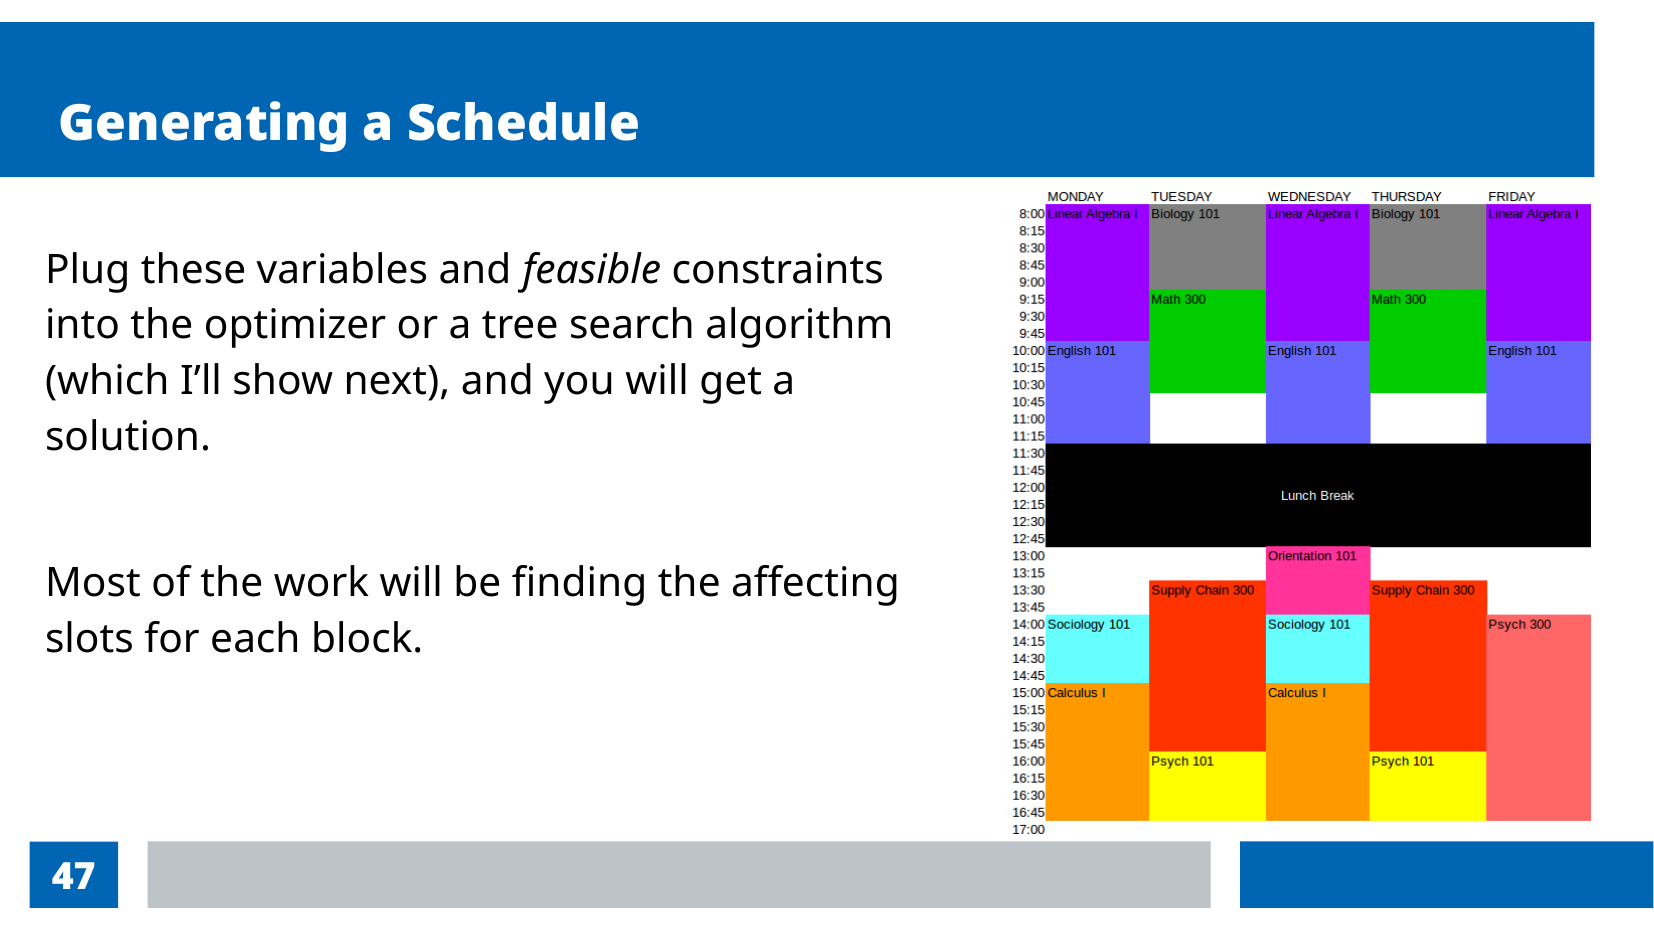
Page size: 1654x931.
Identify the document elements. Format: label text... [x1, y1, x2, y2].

picture [960, 187, 1595, 841]
list Plug these variables and feasible constraints into the optimizer or a tree search algorithm (which I’ll show next), and you will get a solution. Most of the work will be finding the affecting slots for each block. [45, 240, 905, 816]
title Generating a Schedule [59, 44, 1595, 156]
